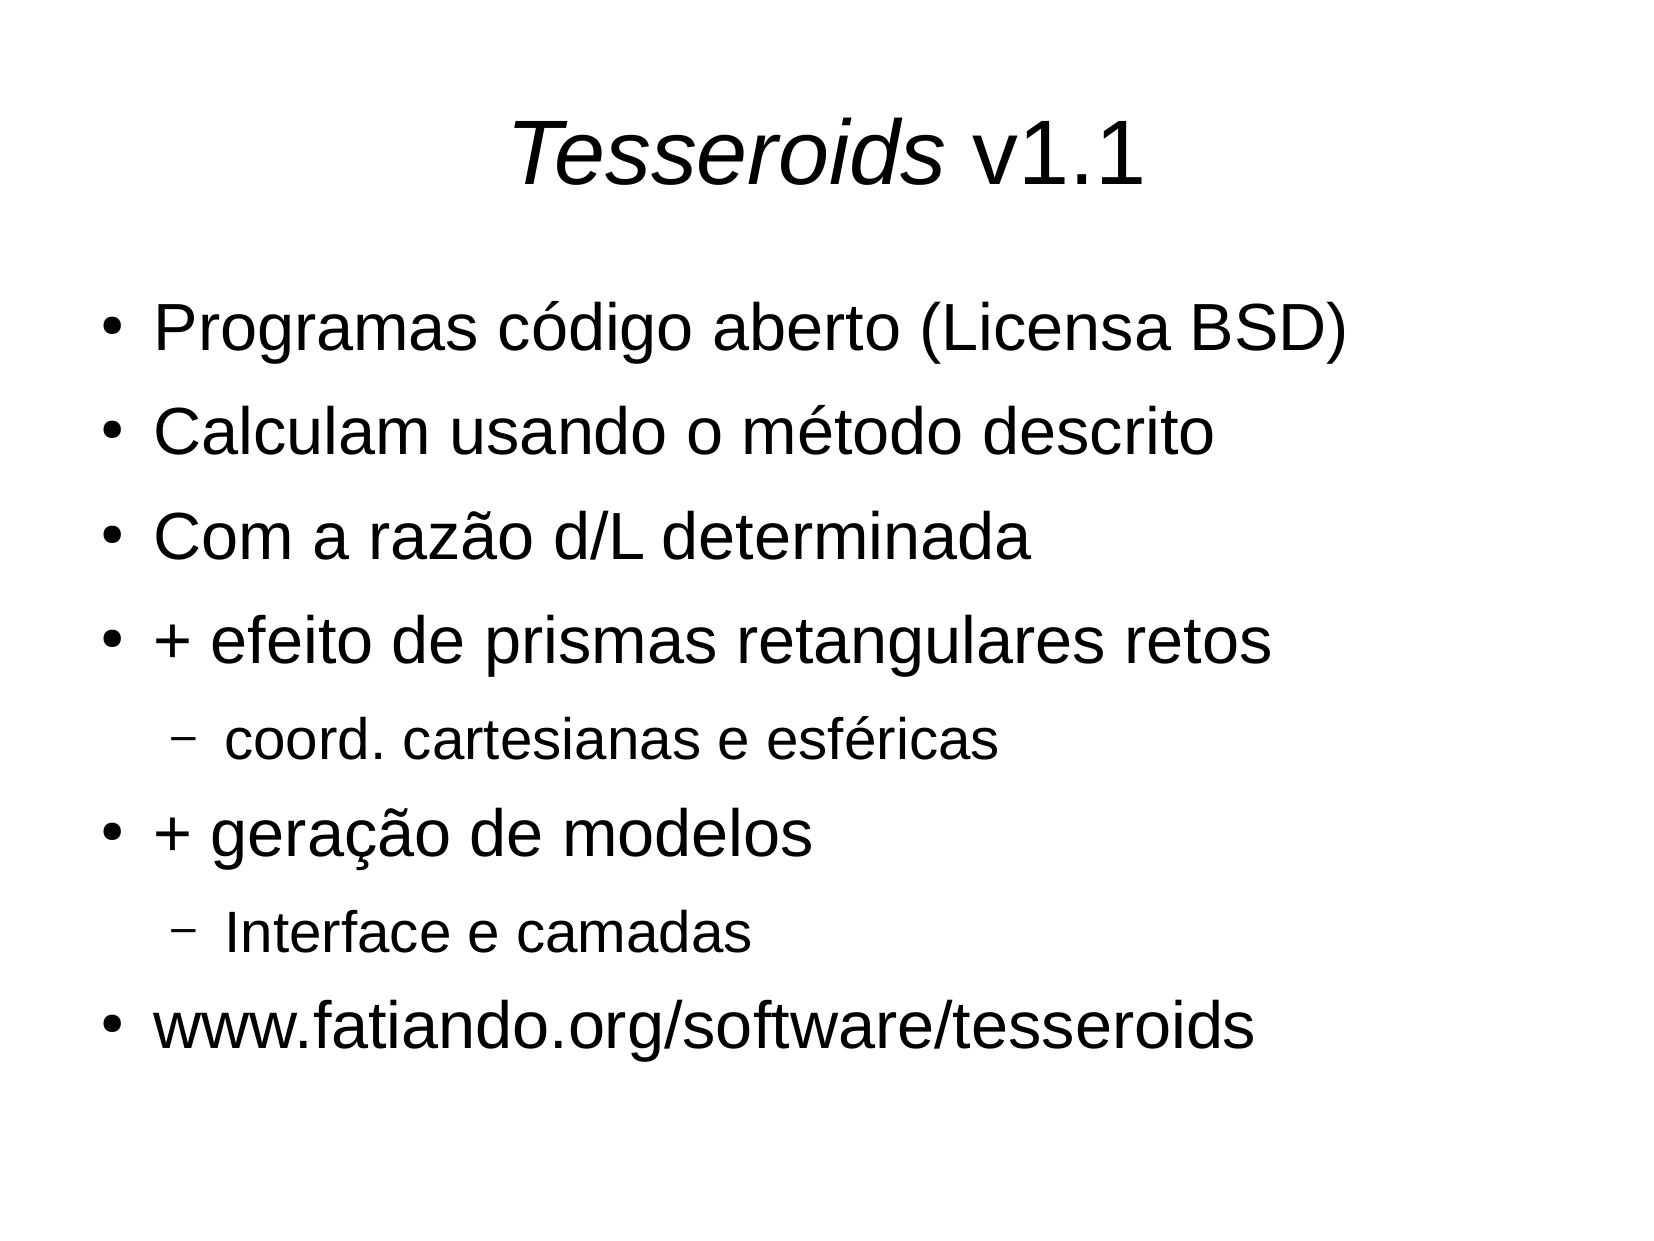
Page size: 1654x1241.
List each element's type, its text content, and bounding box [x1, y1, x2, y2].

list Programas código aberto (Licensa BSD) Calculam usando o método descrito Com a razão d/L determinada + efeito de prismas retangulares retos coord. cartesianas e esféricas + geração de modelos Interface e camadas www.fatiando.org/software/tesseroids [82, 290, 1538, 1156]
title Tesseroids v1.1 [82, 49, 1571, 257]
